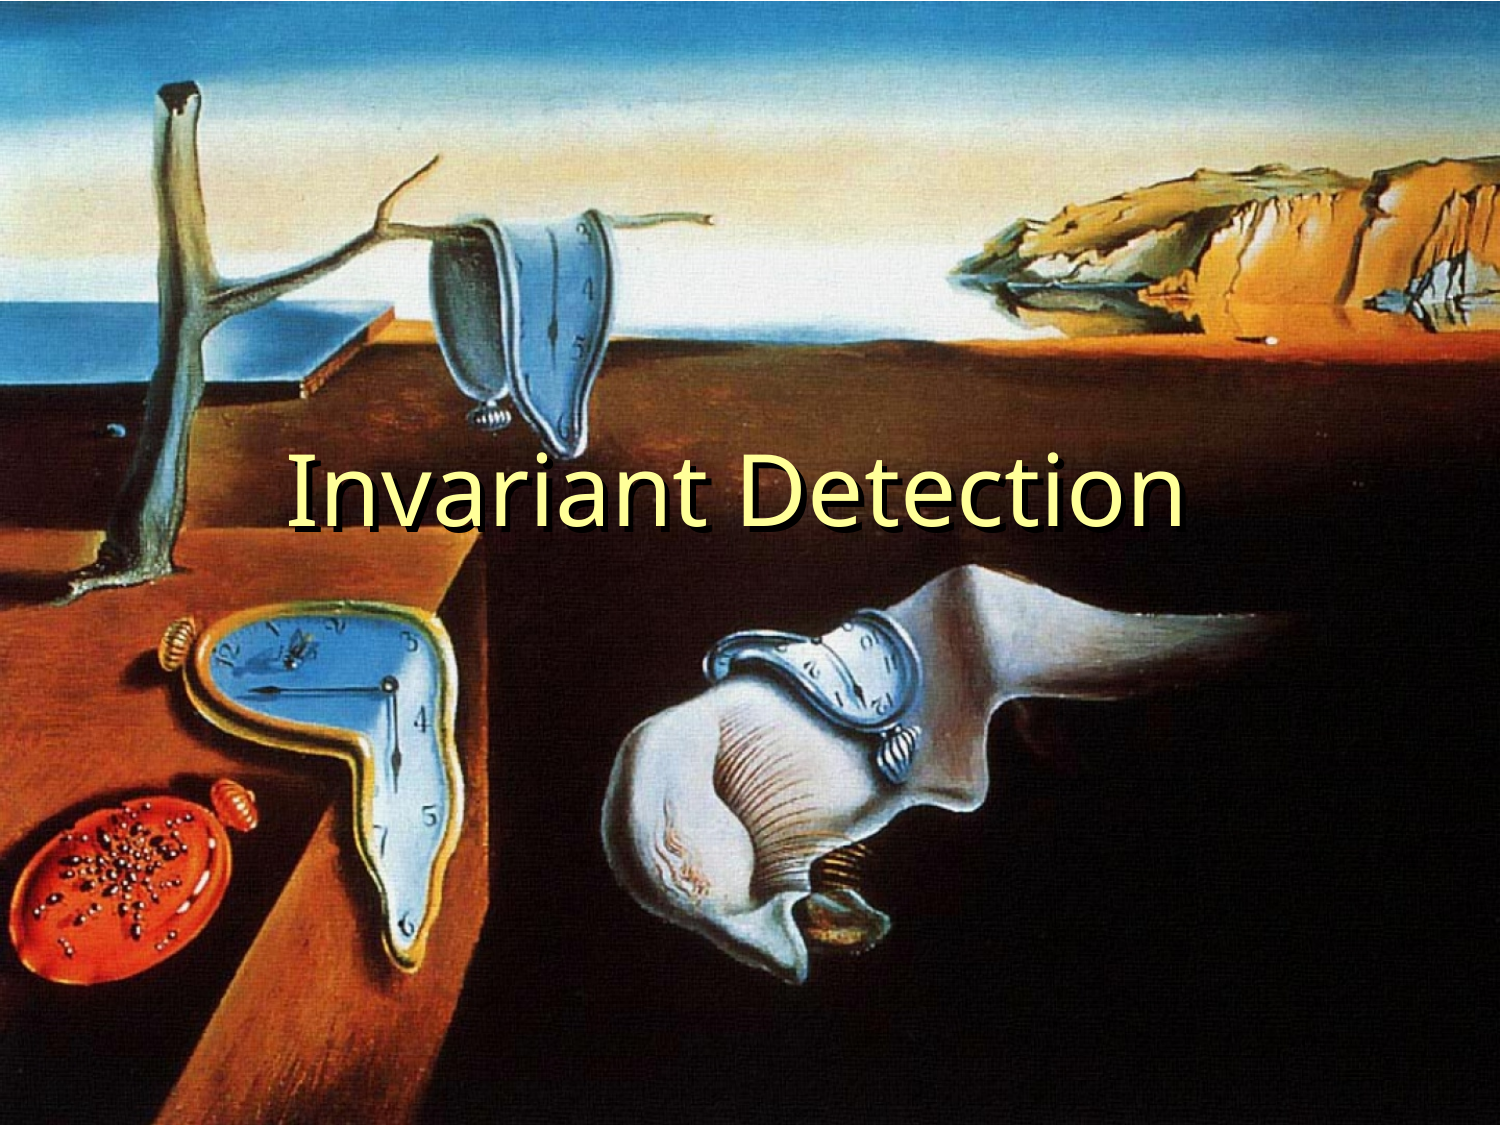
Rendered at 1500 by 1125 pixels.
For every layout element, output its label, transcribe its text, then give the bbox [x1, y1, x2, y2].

title Invariant Detection [12, 412, 1463, 563]
picture [0, 1, 1500, 1125]
